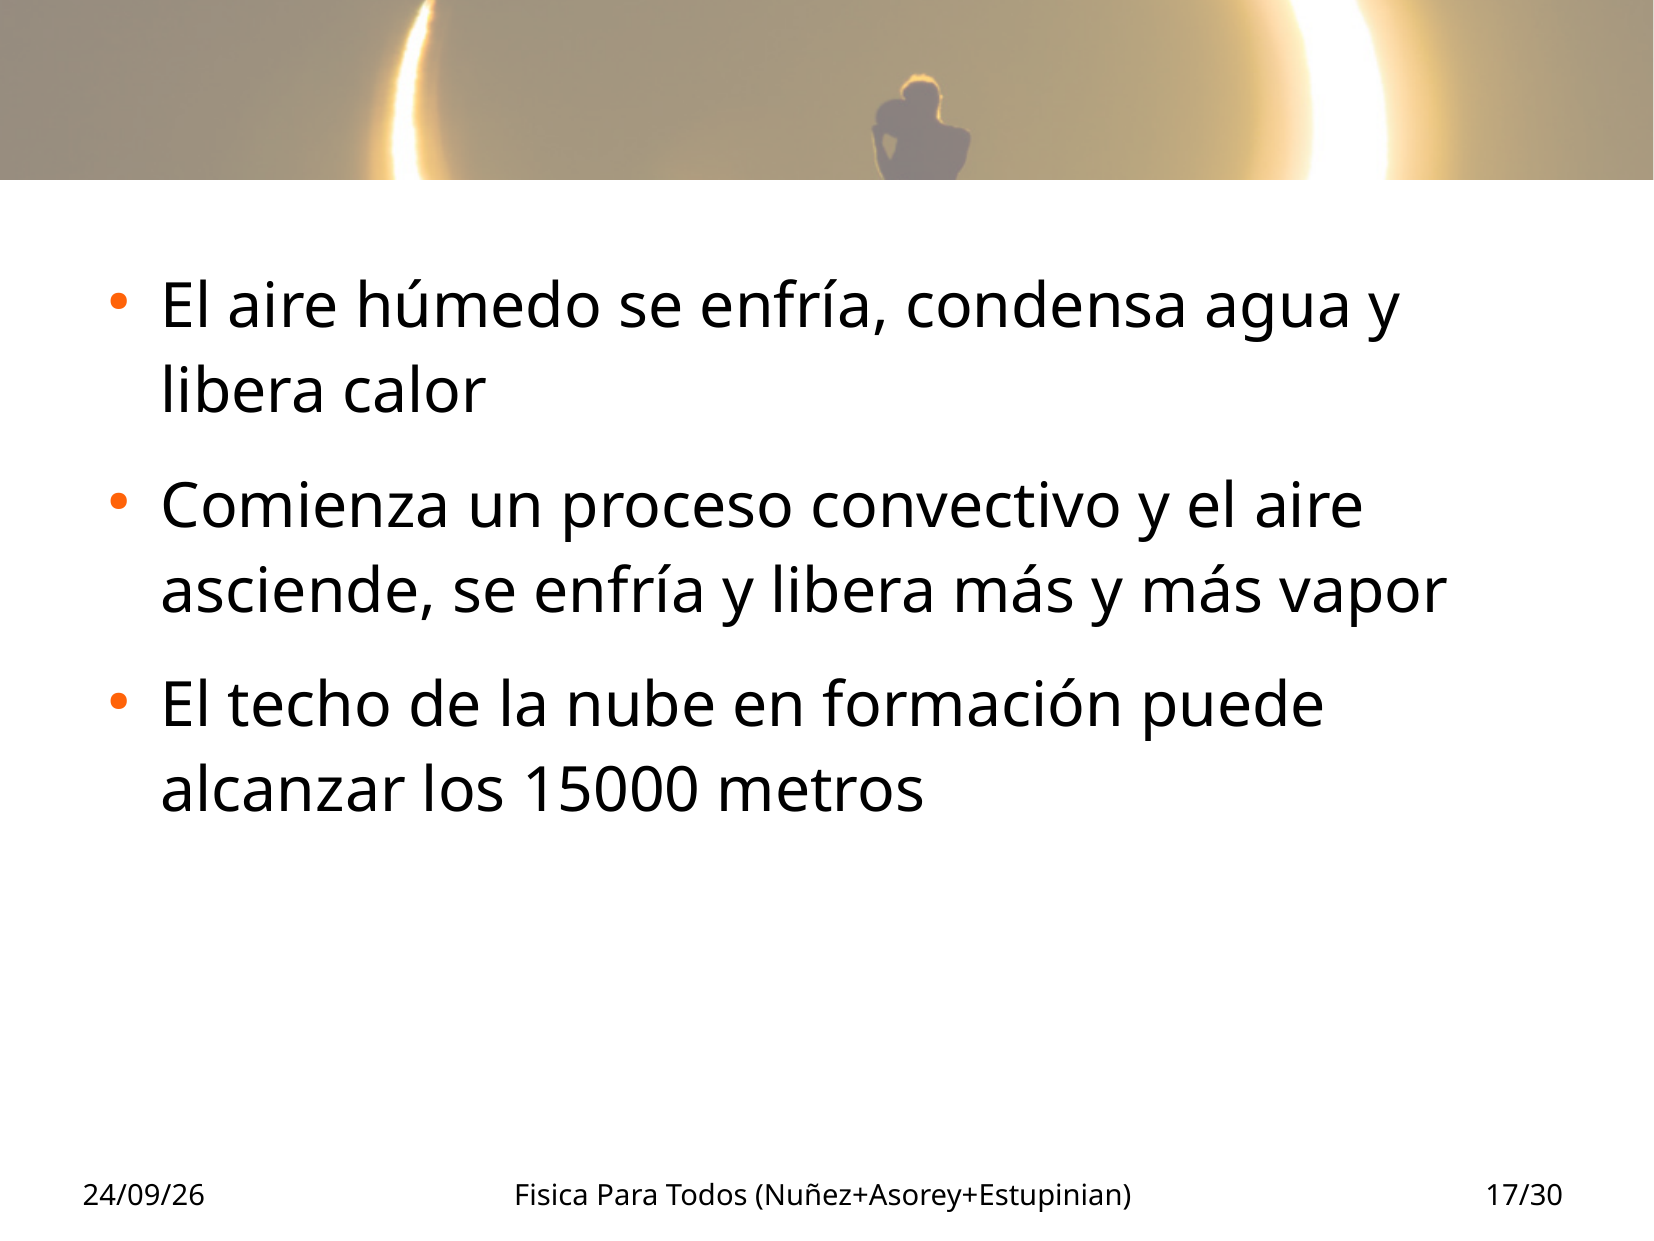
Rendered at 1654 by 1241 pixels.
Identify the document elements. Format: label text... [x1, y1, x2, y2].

list El aire húmedo se enfría, condensa agua y libera calor Comienza un proceso convectivo y el aire asciende, se enfría y libera más y más vapor El techo de la nube en formación puede alcanzar los 15000 metros [90, 261, 1576, 1141]
picture [0, 0, 1654, 180]
